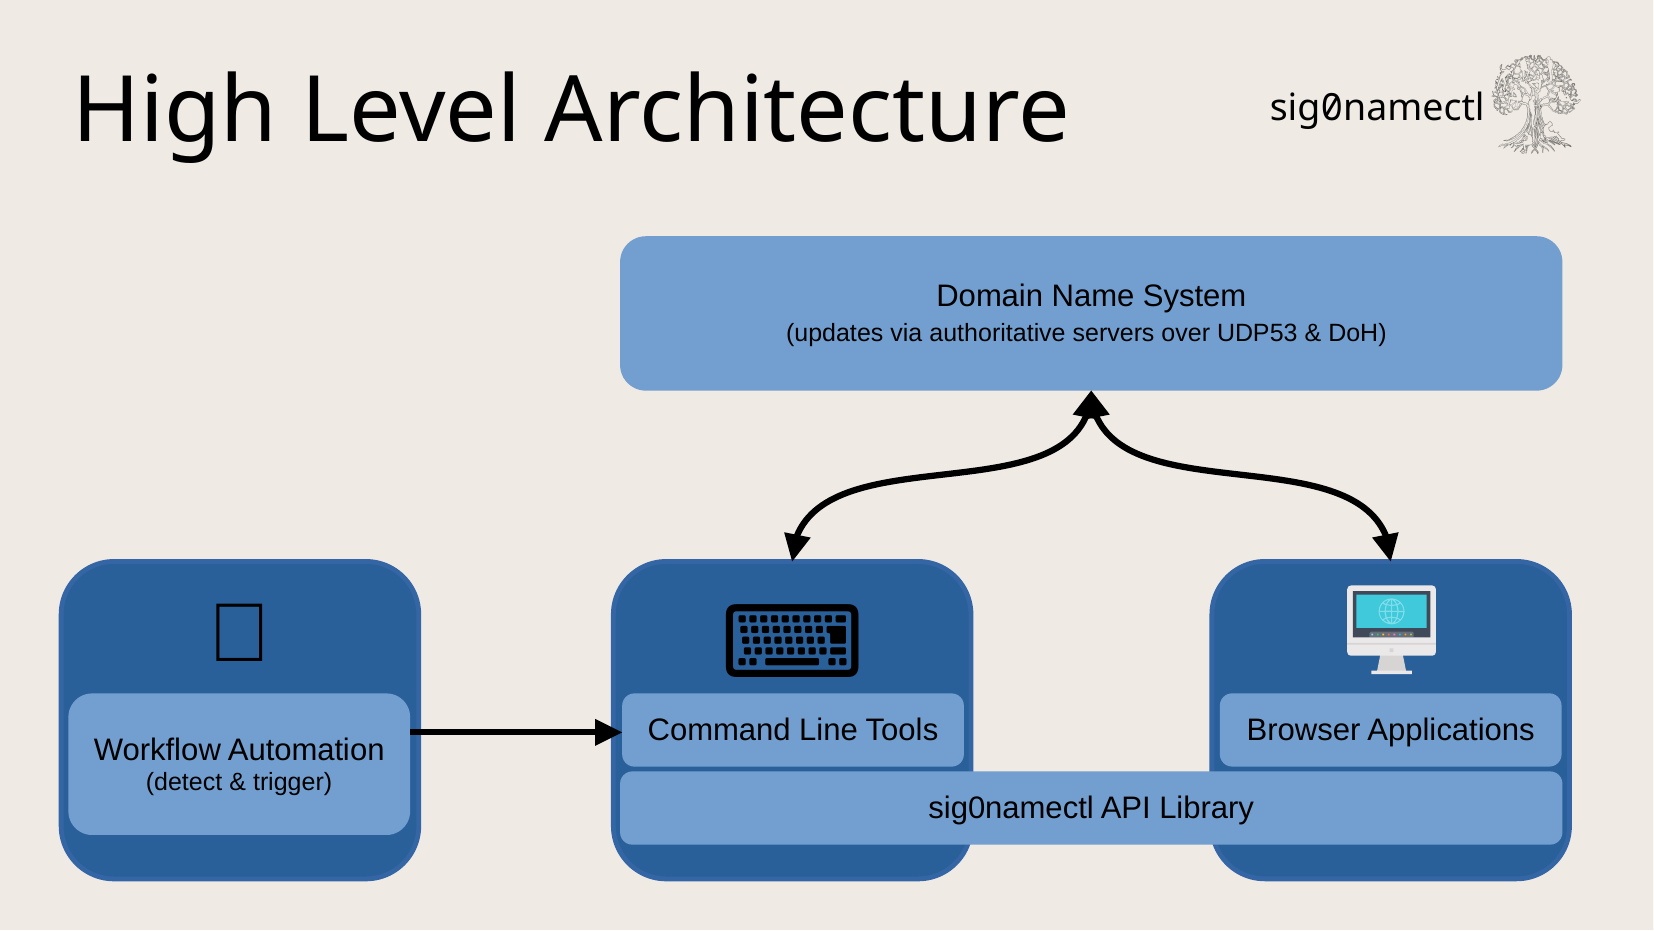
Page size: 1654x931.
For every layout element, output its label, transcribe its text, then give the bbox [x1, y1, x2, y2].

title High Level Architecture [72, 46, 1562, 166]
text_box Domain Name System (updates via authoritative servers over UDP53 & DoH) [620, 236, 1563, 391]
text_box ⌨ [613, 561, 971, 879]
text_box [1211, 561, 1570, 879]
picture [1489, 47, 1582, 160]
text_box Workflow Automation (detect & trigger) [68, 693, 411, 835]
title sig0namectl [1269, 56, 1485, 156]
text_box Command Line Tools [622, 693, 964, 767]
text_box 🤖 [61, 561, 419, 879]
text_box sig0namectl API Library [620, 771, 1563, 845]
picture [1342, 580, 1441, 679]
text_box Browser Applications [1219, 693, 1562, 767]
